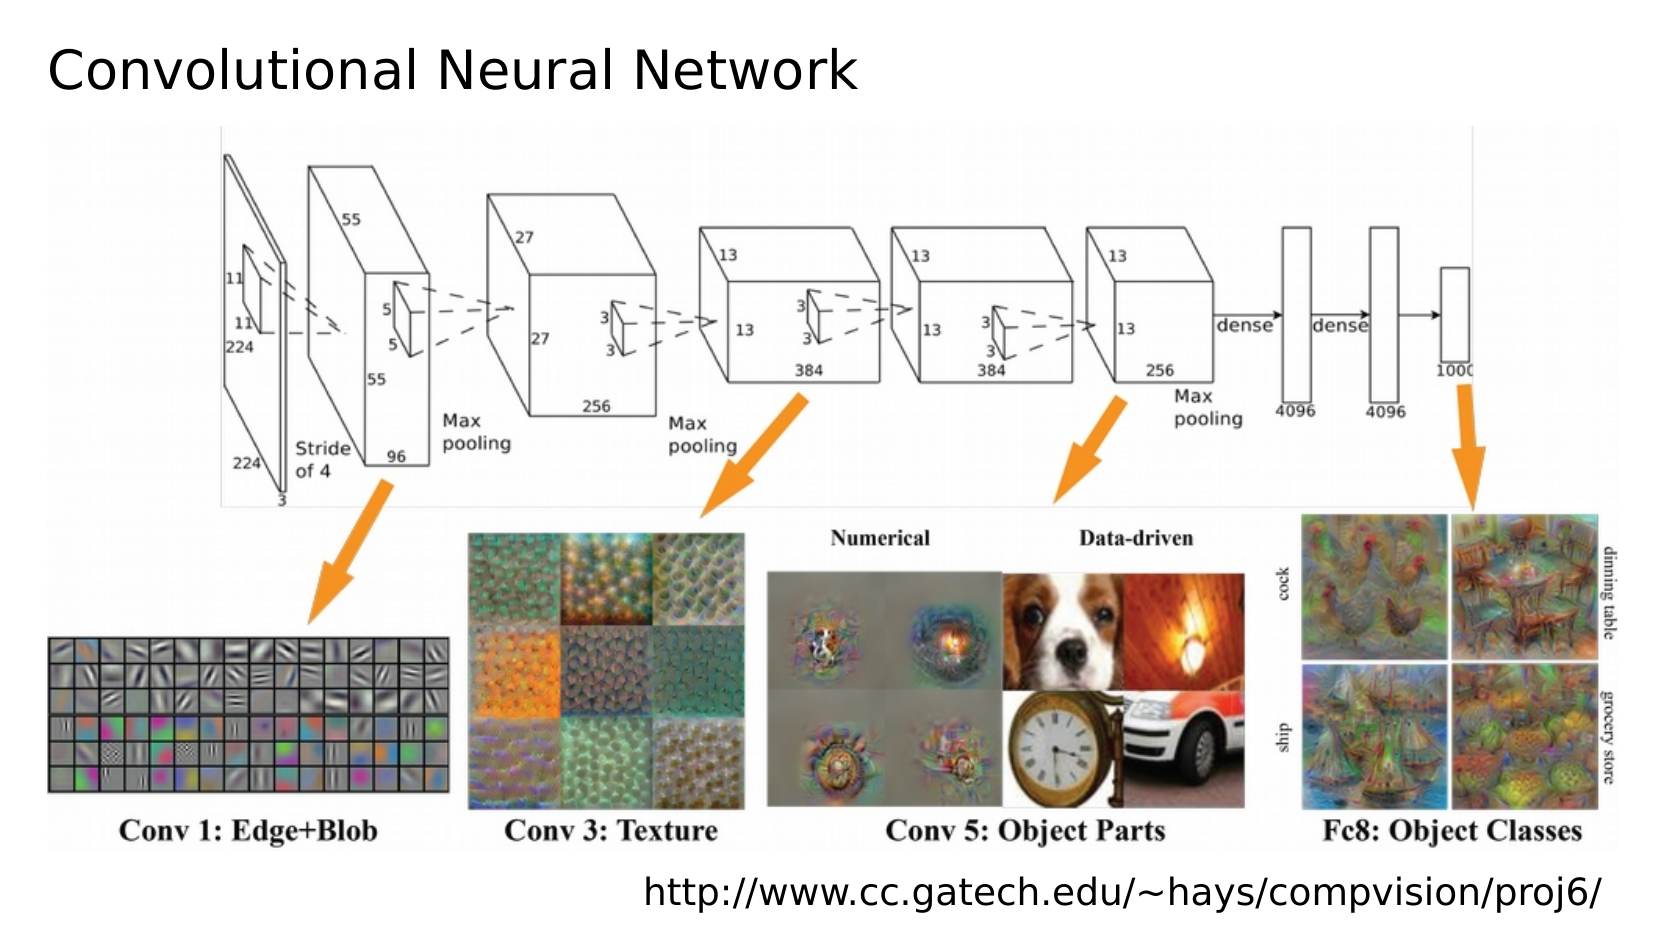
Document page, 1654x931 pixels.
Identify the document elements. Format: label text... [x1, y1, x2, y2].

text_box http://www.cc.gatech.edu/~hays/compvision/proj6/ [628, 862, 1619, 922]
picture [47, 126, 1619, 851]
title Convolutional Neural Network [47, 23, 1536, 119]
